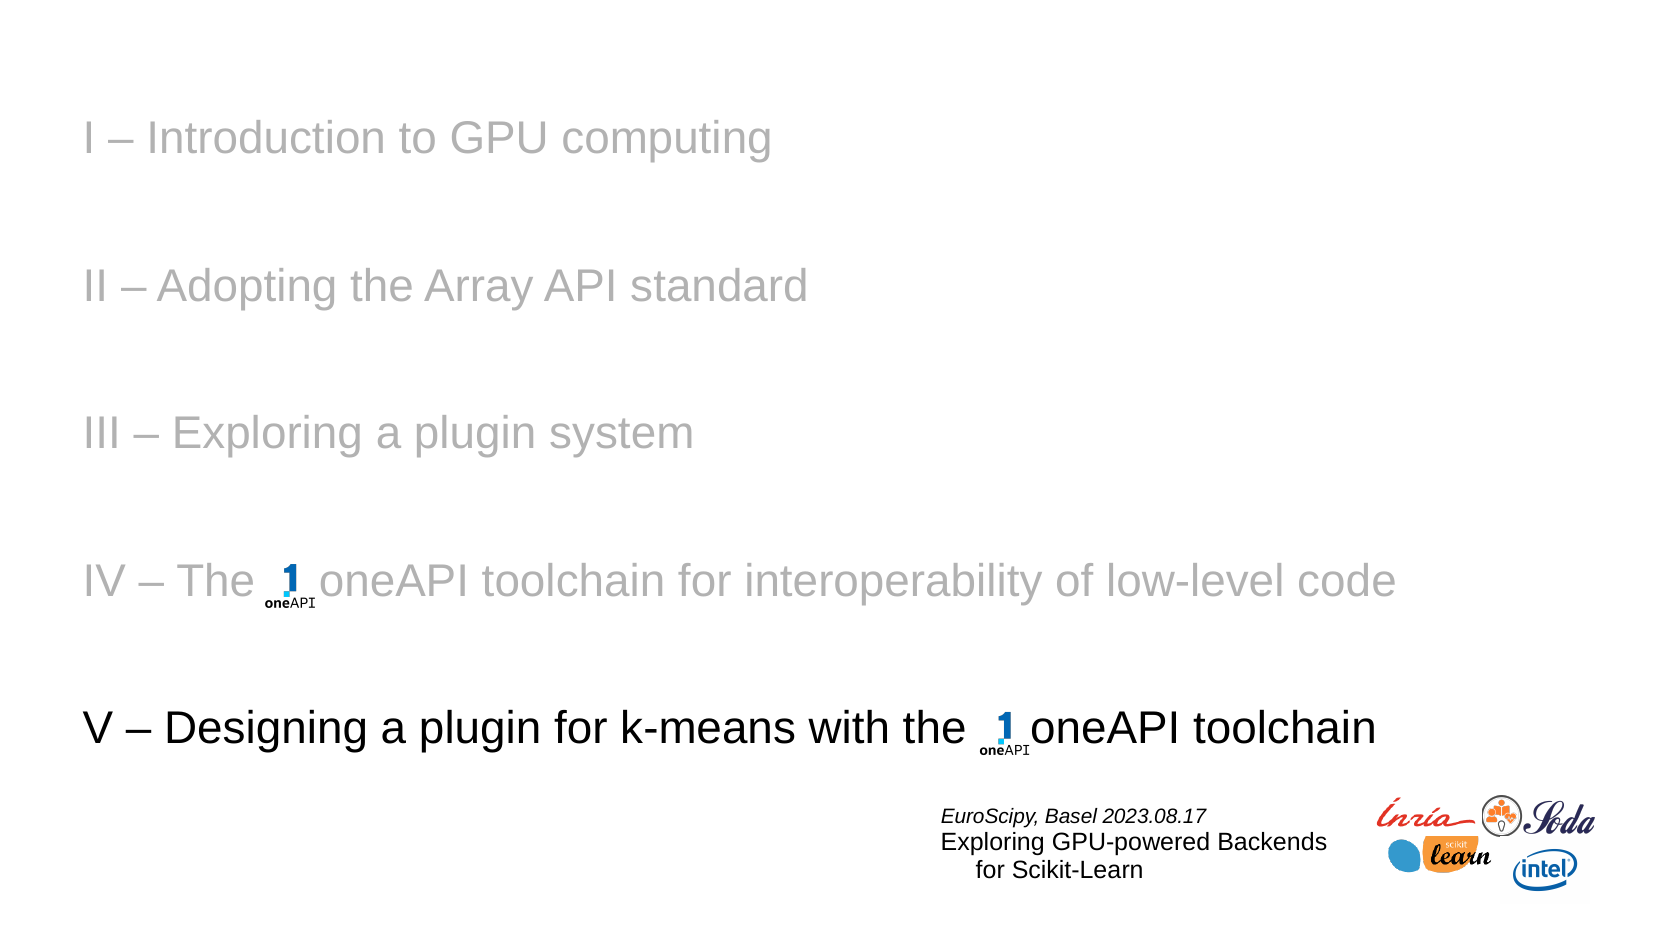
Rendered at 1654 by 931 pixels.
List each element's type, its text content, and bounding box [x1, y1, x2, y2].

list I – Introduction to GPU computing II – Adopting the Array API standard III – Exploring a plugin system IV – The oneAPI toolchain for interoperability of low-level code V – Designing a plugin for k-means with the oneAPI toolchain [82, 112, 1571, 758]
picture [956, 706, 1053, 713]
picture [241, 558, 339, 614]
text_box EuroScipy, Basel 2023.08.17 Exploring GPU-powered Backends for Scikit-Learn [862, 713, 1654, 931]
